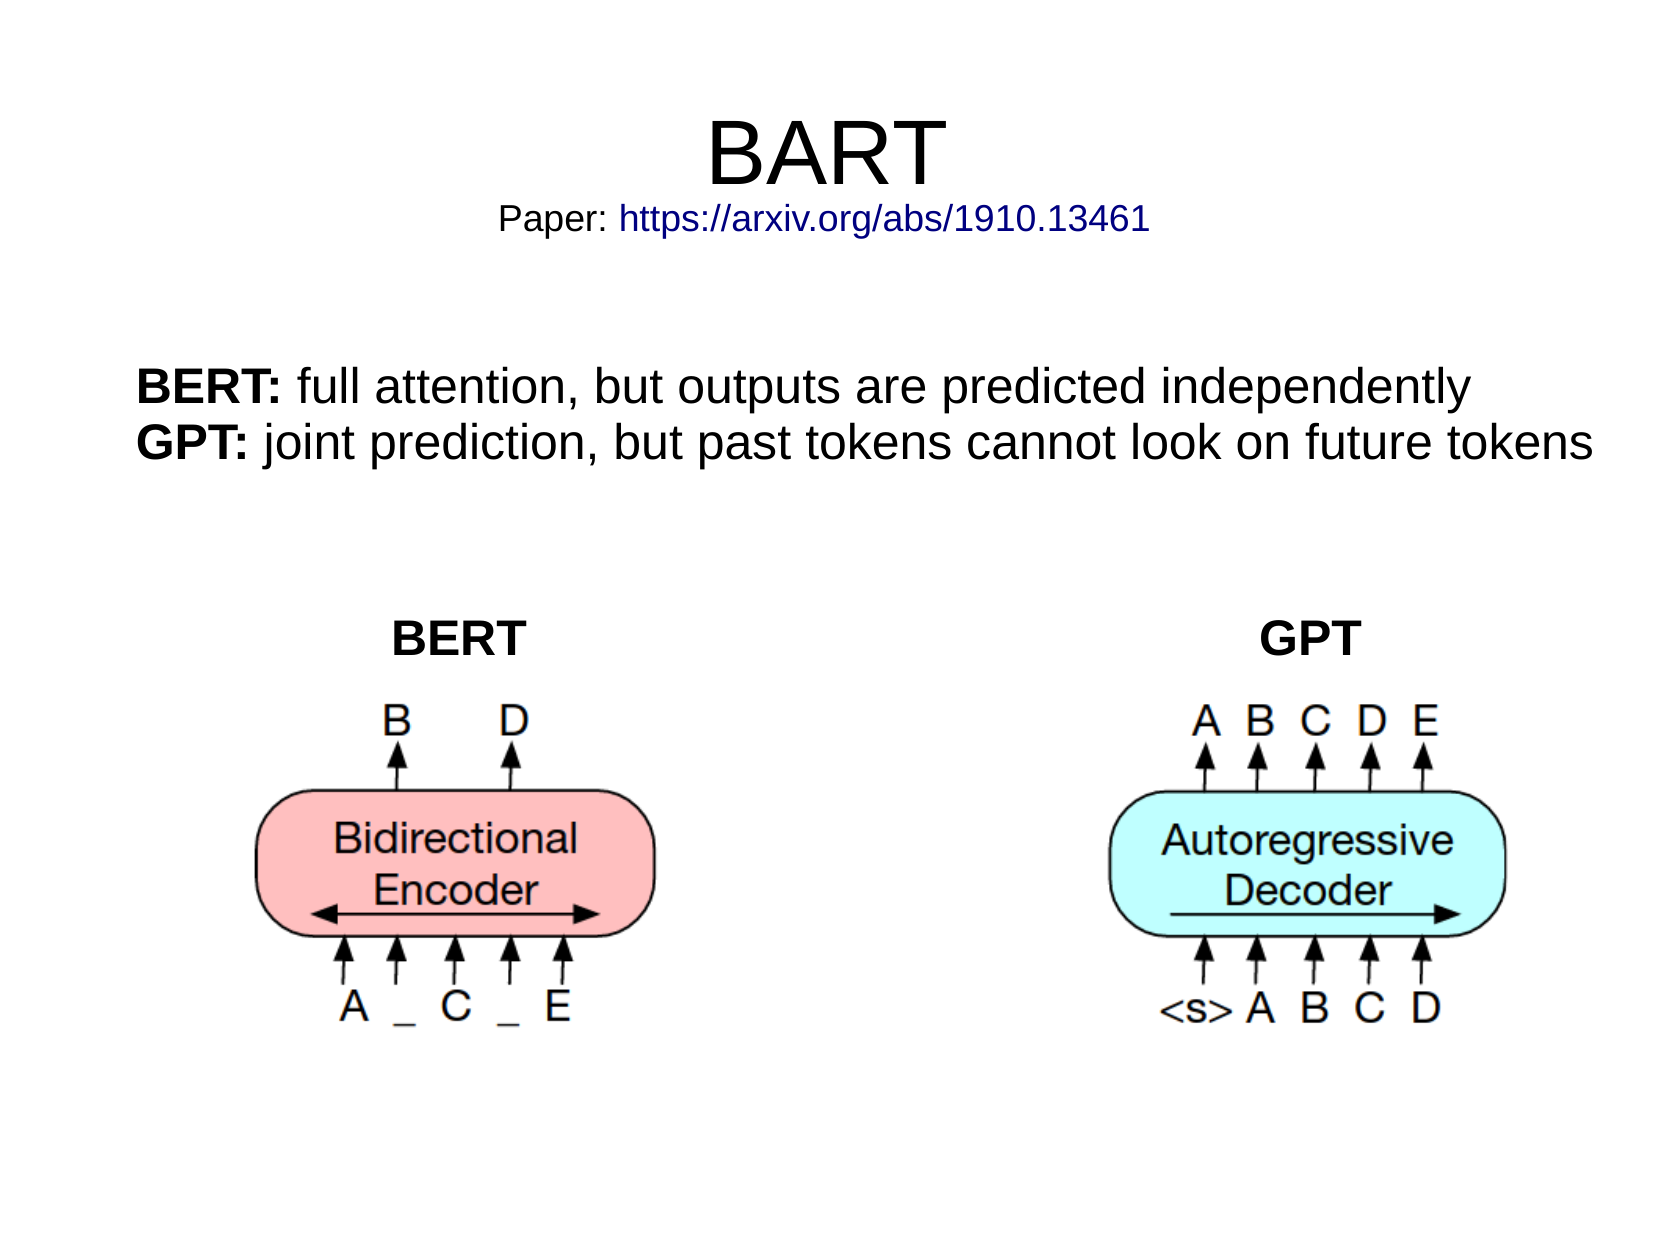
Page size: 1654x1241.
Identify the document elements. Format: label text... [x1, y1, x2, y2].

subtitle BERT: full attention, but outputs are predicted independently GPT: joint prediction, but past tokens cannot look on future tokens [135, 349, 1624, 480]
picture [183, 662, 745, 1051]
text_box Paper: https://arxiv.org/abs/1910.13461 [460, 190, 1199, 290]
picture [1105, 634, 1583, 1056]
text_box GPT [1220, 602, 1401, 674]
title BART [82, 49, 1571, 257]
text_box BERT [376, 602, 556, 674]
